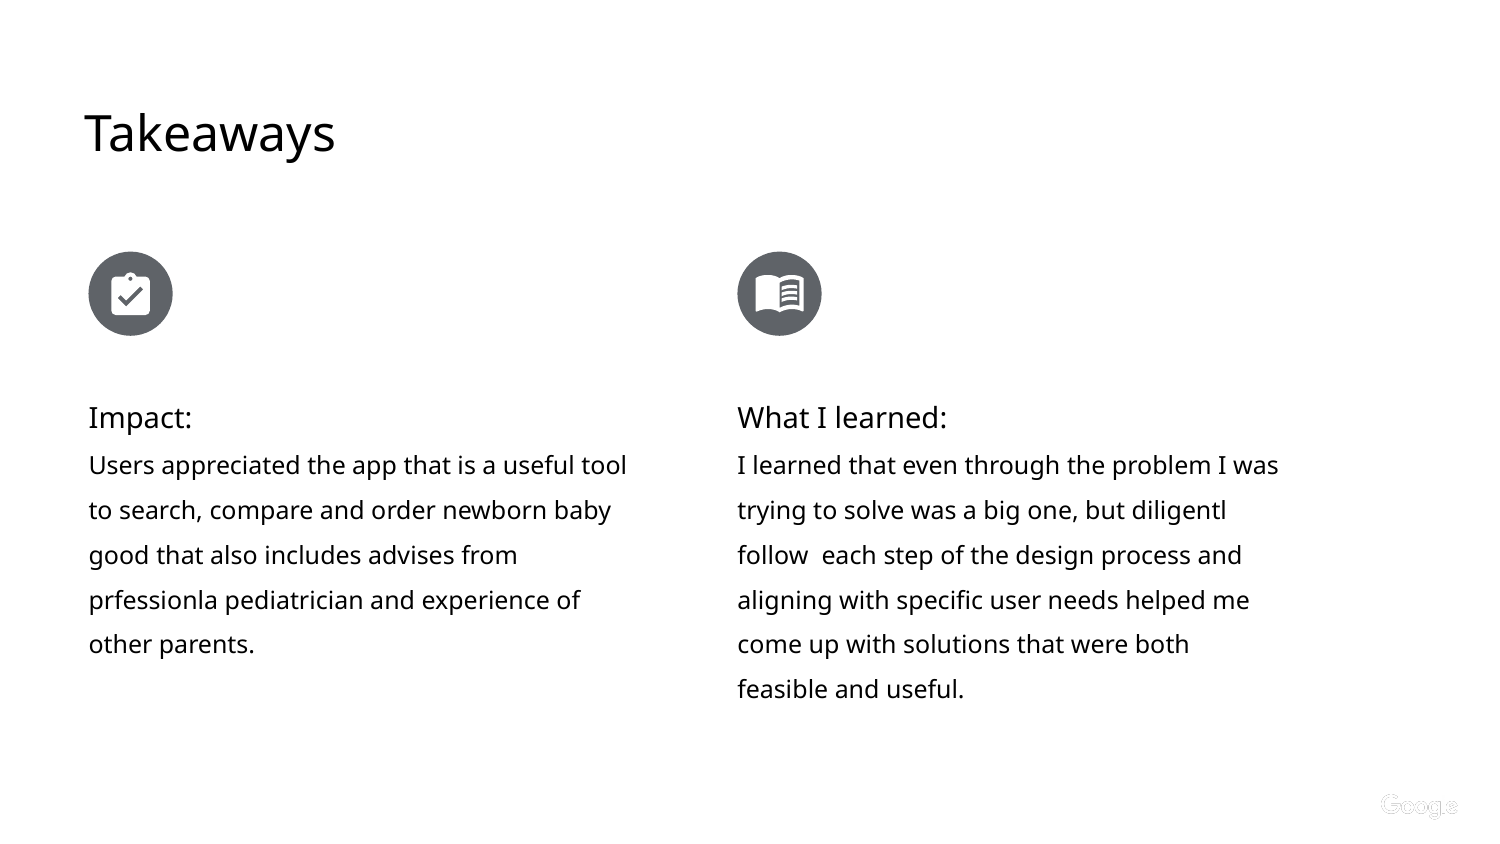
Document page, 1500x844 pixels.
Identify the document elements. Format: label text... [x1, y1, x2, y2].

text_box [88, 251, 173, 336]
text_box Takeaways [84, 85, 894, 176]
text_box What I learned: I learned that even through the problem I was trying to solve was a big one, but diligentl follow each step of the design process and aligning with specific user needs helped me come up with solutions that were both feasible and useful. [737, 367, 1303, 719]
text_box [737, 251, 822, 336]
text_box Impact: Users appreciated the app that is a useful tool to search, compare and order newborn baby good that also includes advises from prfessionla pediatrician and experience of other parents. [88, 367, 654, 674]
picture [1381, 794, 1458, 820]
